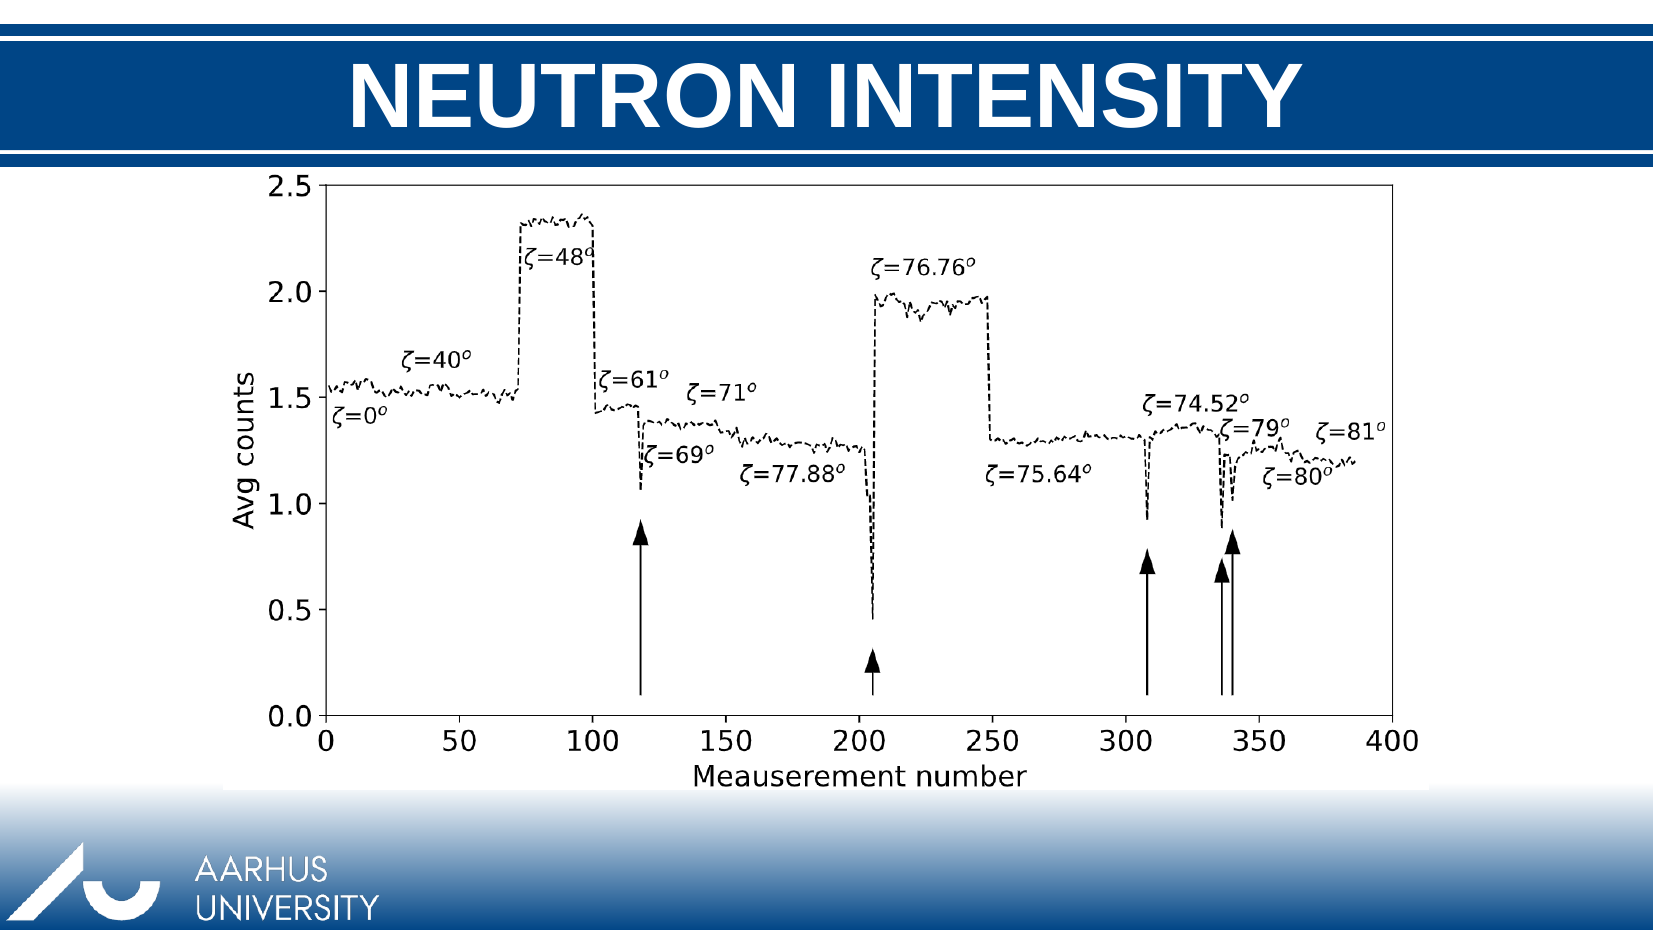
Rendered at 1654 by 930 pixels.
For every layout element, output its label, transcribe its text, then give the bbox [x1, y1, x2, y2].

picture [223, 167, 1429, 790]
picture [5, 841, 414, 928]
title NEUTRON INTENSITY [0, 41, 1653, 151]
